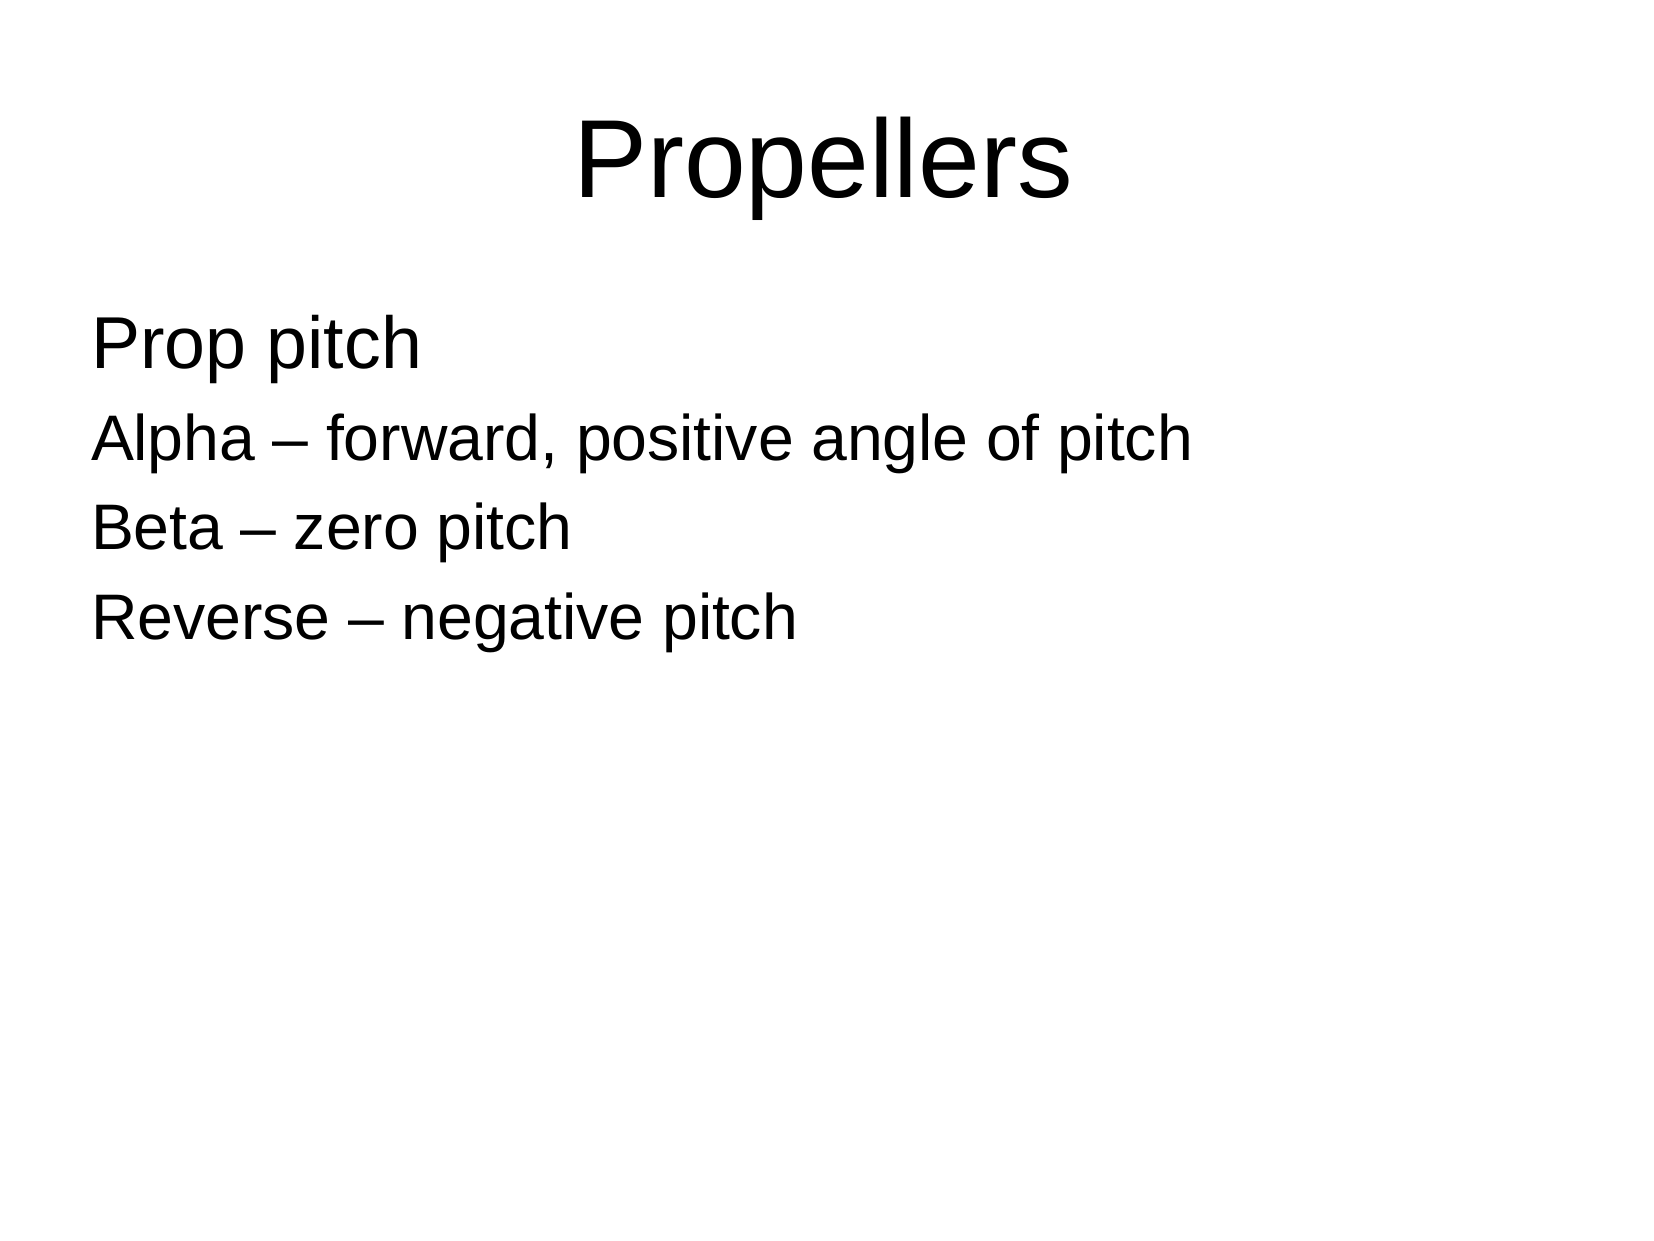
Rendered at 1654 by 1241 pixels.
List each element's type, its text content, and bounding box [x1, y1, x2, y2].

title Propellers [82, 16, 1571, 287]
list Prop pitch Alpha – forward, positive angle of pitch Beta – zero pitch Reverse – negative pitch [82, 287, 1571, 1238]
